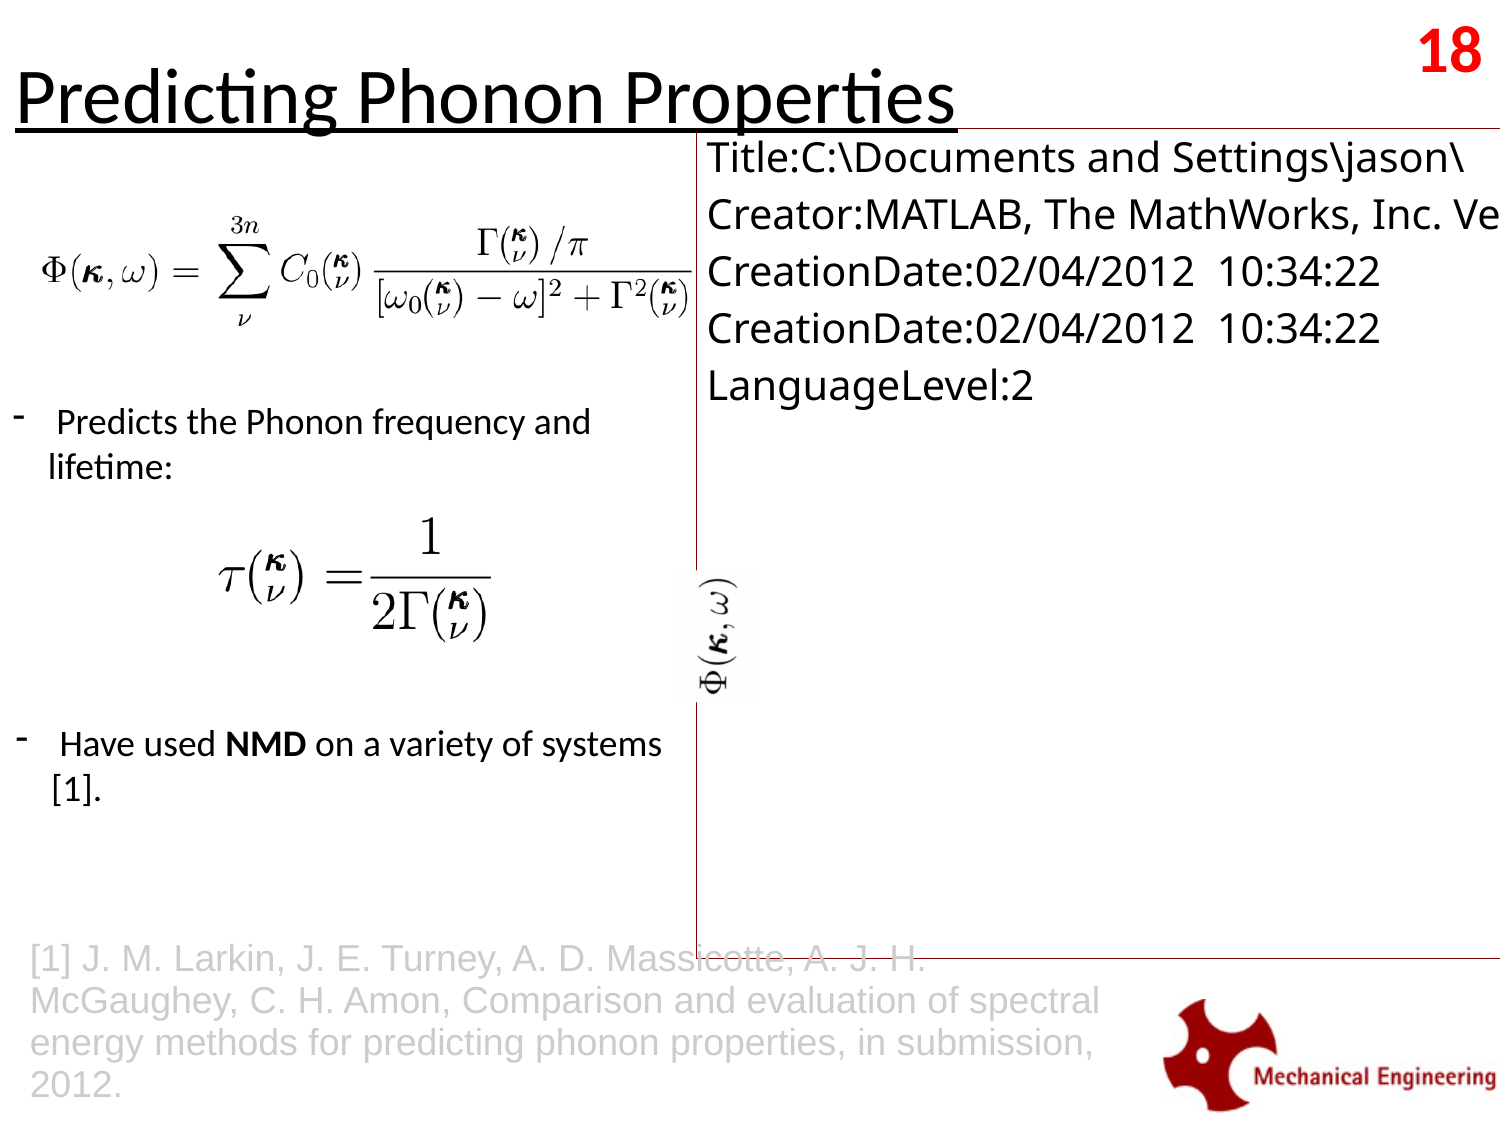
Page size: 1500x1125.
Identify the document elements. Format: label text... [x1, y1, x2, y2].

picture [1162, 999, 1497, 1113]
text_box Have used NMD on a variety of systems [1]. [0, 711, 721, 817]
text_box [1] J. M. Larkin, J. E. Turney, A. D. Massicotte, A. J. H. McGaughey, C. H. Amon, Comparison and evaluation of spectral energy methods for predicting phonon properties, in submission, 2012. [15, 930, 1159, 1113]
picture [33, 125, 1500, 959]
picture [195, 495, 496, 663]
title Predicting Phonon Properties [0, 0, 1351, 186]
text_box Predicts the Phonon frequency and lifetime: [0, 389, 718, 495]
text_box 18 [1400, 0, 1499, 93]
